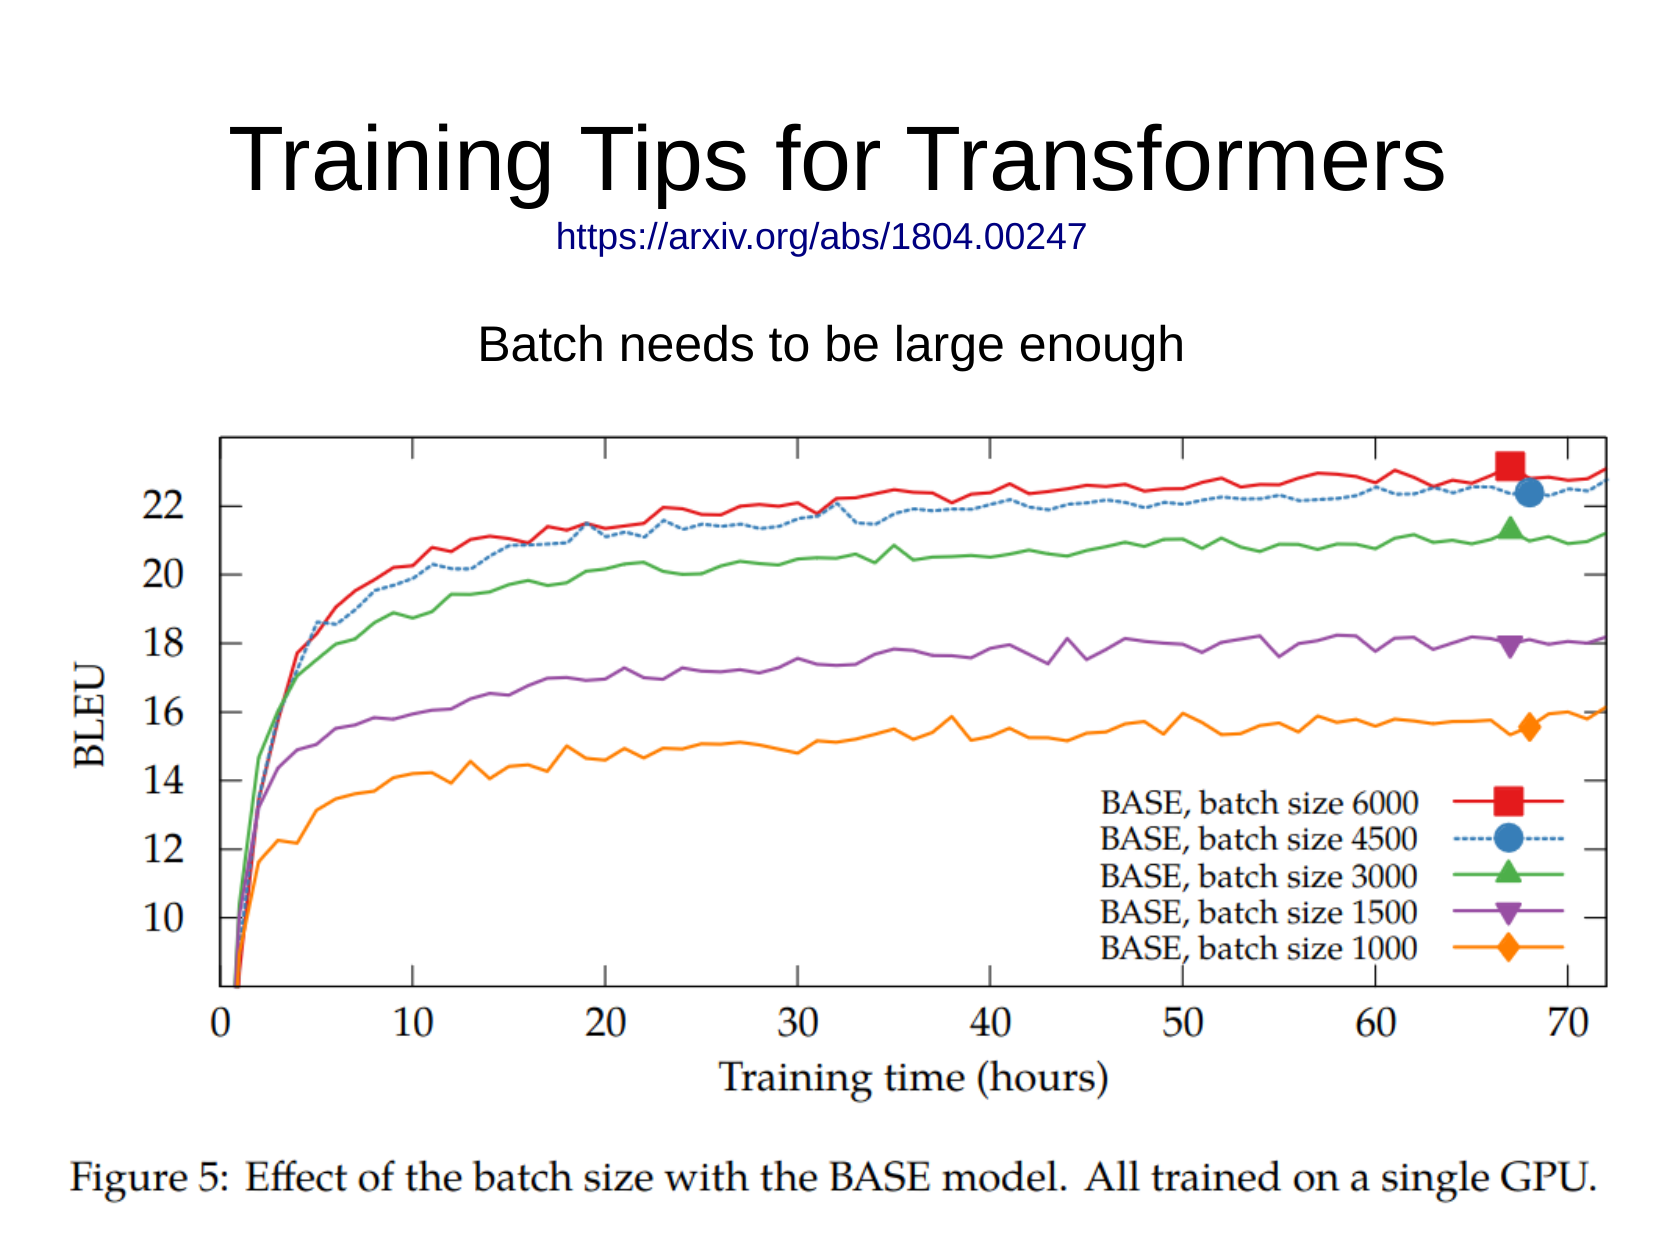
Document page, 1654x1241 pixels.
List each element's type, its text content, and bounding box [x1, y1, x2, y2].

picture [8, 420, 1636, 1222]
text_box Batch needs to be large enough [378, 308, 1285, 407]
text_box https://arxiv.org/abs/1804.00247 [541, 207, 1103, 265]
title Training Tips for Transformers [94, 55, 1583, 263]
